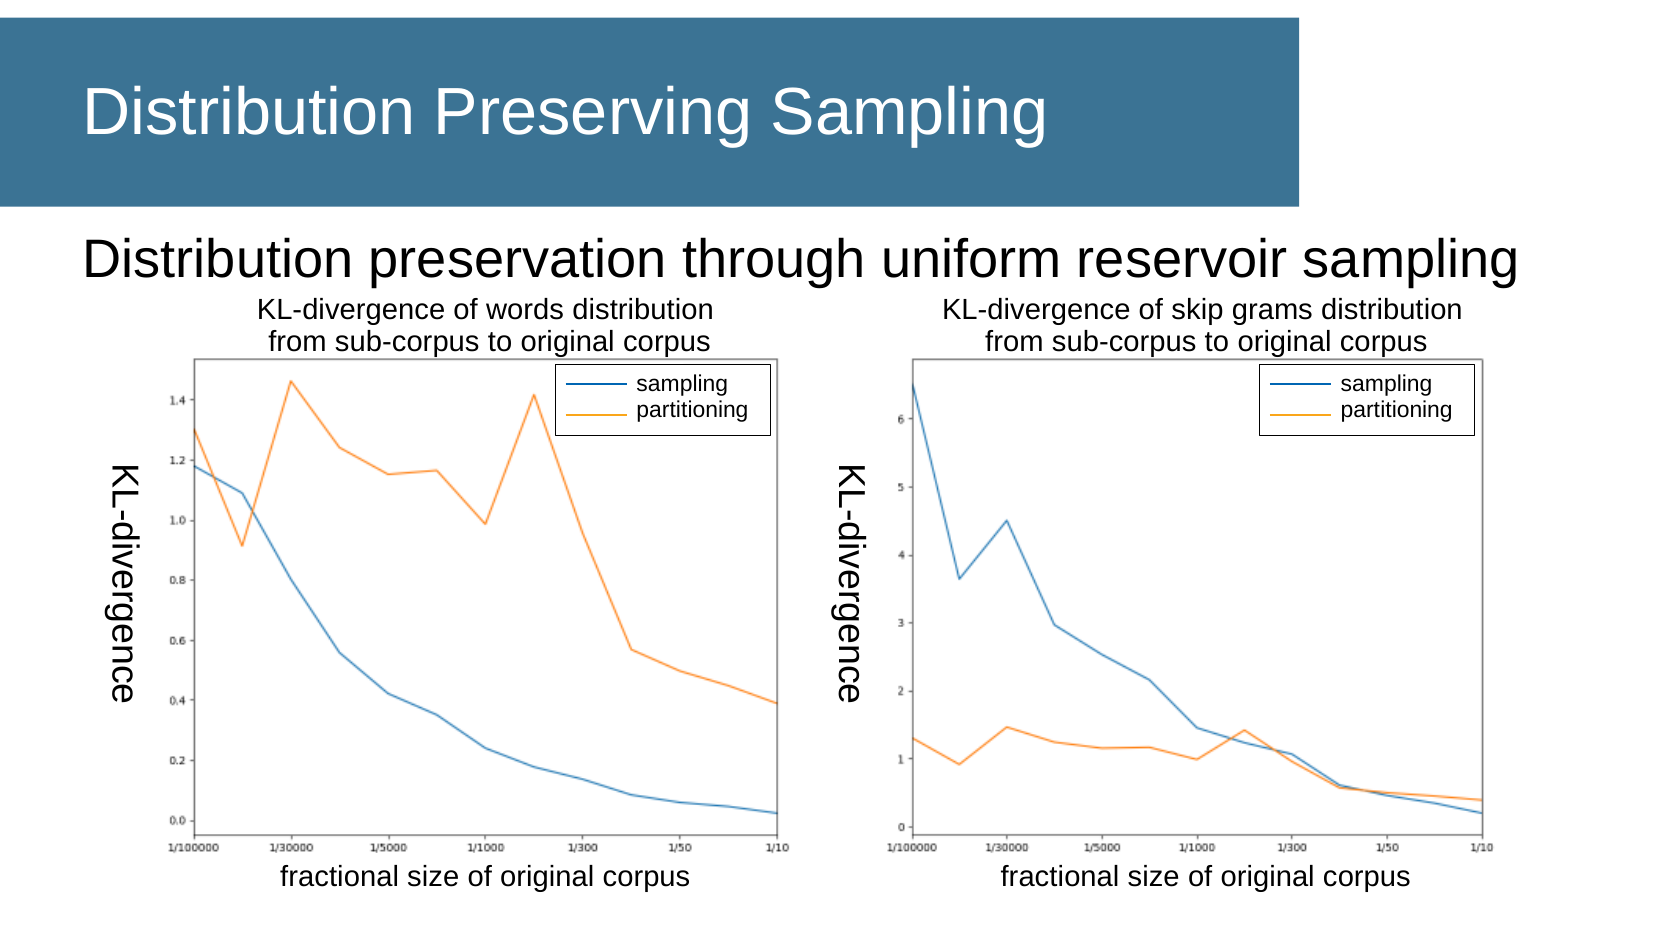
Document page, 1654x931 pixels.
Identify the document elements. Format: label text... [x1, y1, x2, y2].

title Distribution Preserving Sampling [82, 35, 1234, 189]
text_box KL-divergence of skip grams distribution from sub-corpus to original corpus [927, 285, 1479, 366]
text_box [106, 313, 1535, 903]
text_box fractional size of original corpus [265, 853, 707, 904]
text_box KL-divergence [96, 448, 154, 720]
text_box [1260, 366, 1325, 435]
list Distribution preservation through uniform reservoir sampling [82, 224, 1571, 764]
text_box KL-divergence [823, 448, 880, 720]
text_box sampling partitioning [621, 365, 770, 435]
text_box fractional size of original corpus [985, 853, 1427, 904]
text_box sampling partitioning [1325, 366, 1474, 435]
text_box KL-divergence of words distribution from sub-corpus to original corpus [242, 285, 730, 366]
